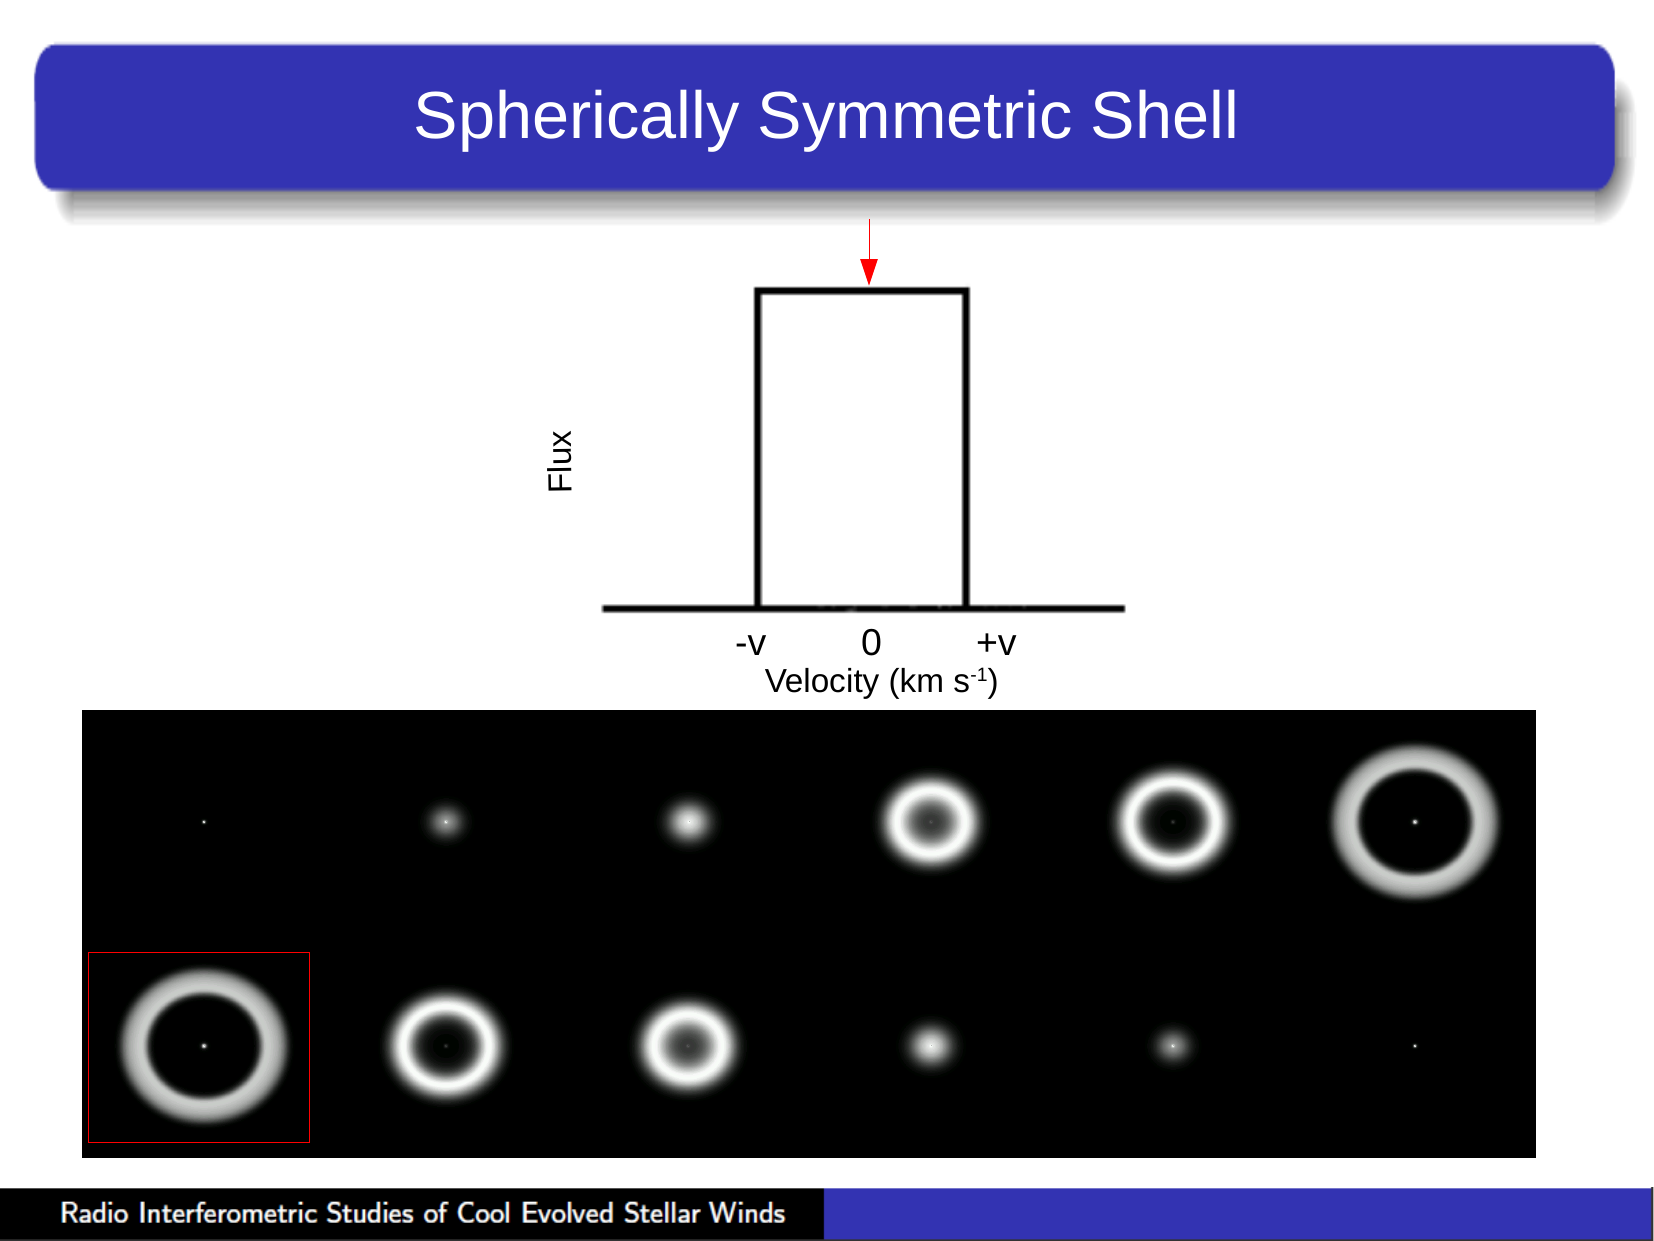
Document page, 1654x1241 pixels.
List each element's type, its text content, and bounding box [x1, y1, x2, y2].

picture [590, 258, 1243, 621]
picture [82, 710, 1536, 1158]
text_box Velocity (km s-1) [750, 671, 1075, 709]
text_box -v 0 +v [720, 614, 1105, 671]
picture [23, 29, 1648, 237]
text_box Flux [531, 324, 587, 509]
picture [0, 1187, 1654, 1241]
text_box Spherically Symmetric Shell [59, 70, 1595, 236]
